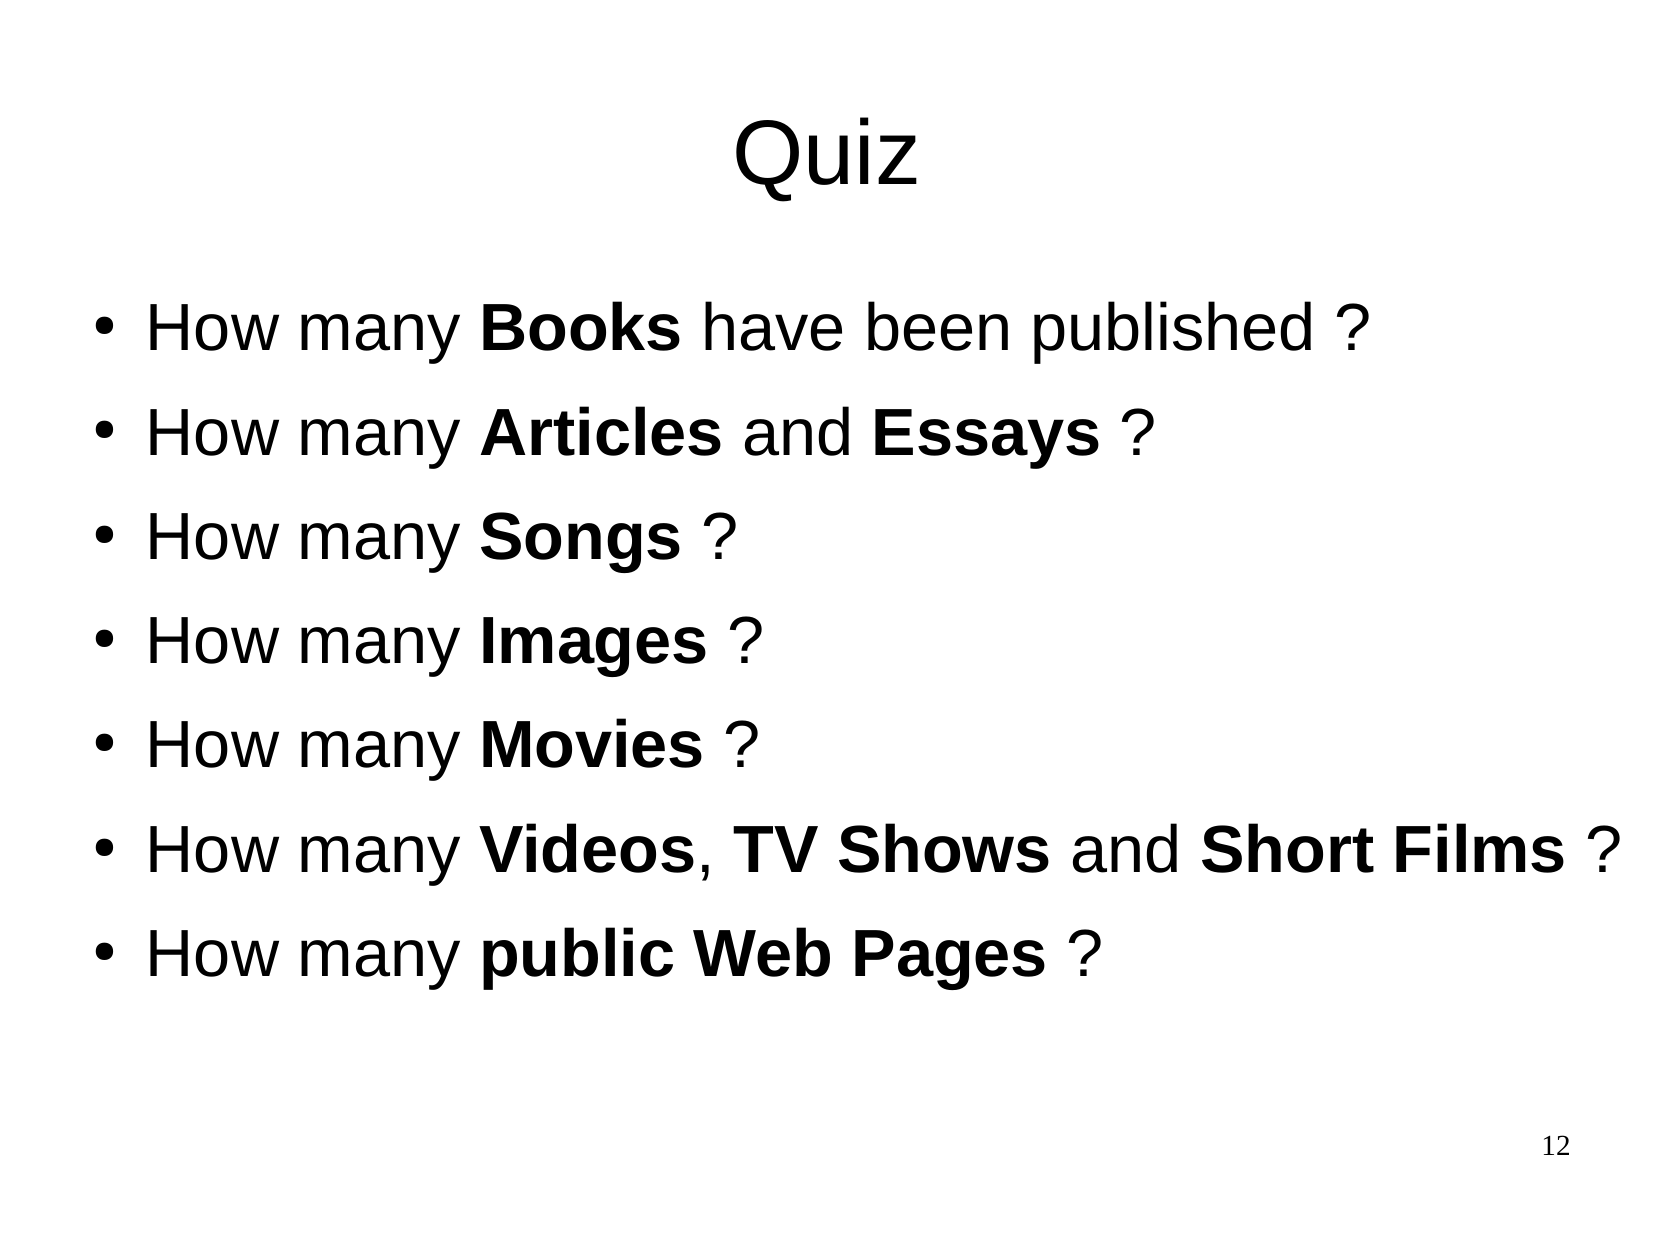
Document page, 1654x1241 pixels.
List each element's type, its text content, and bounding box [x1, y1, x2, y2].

list How many Books have been published ? How many Articles and Essays ? How many Songs ? How many Images ? How many Movies ? How many Videos, TV Shows and Short Films ? How many public Web Pages ? [75, 290, 1651, 1094]
title Quiz [82, 49, 1571, 257]
